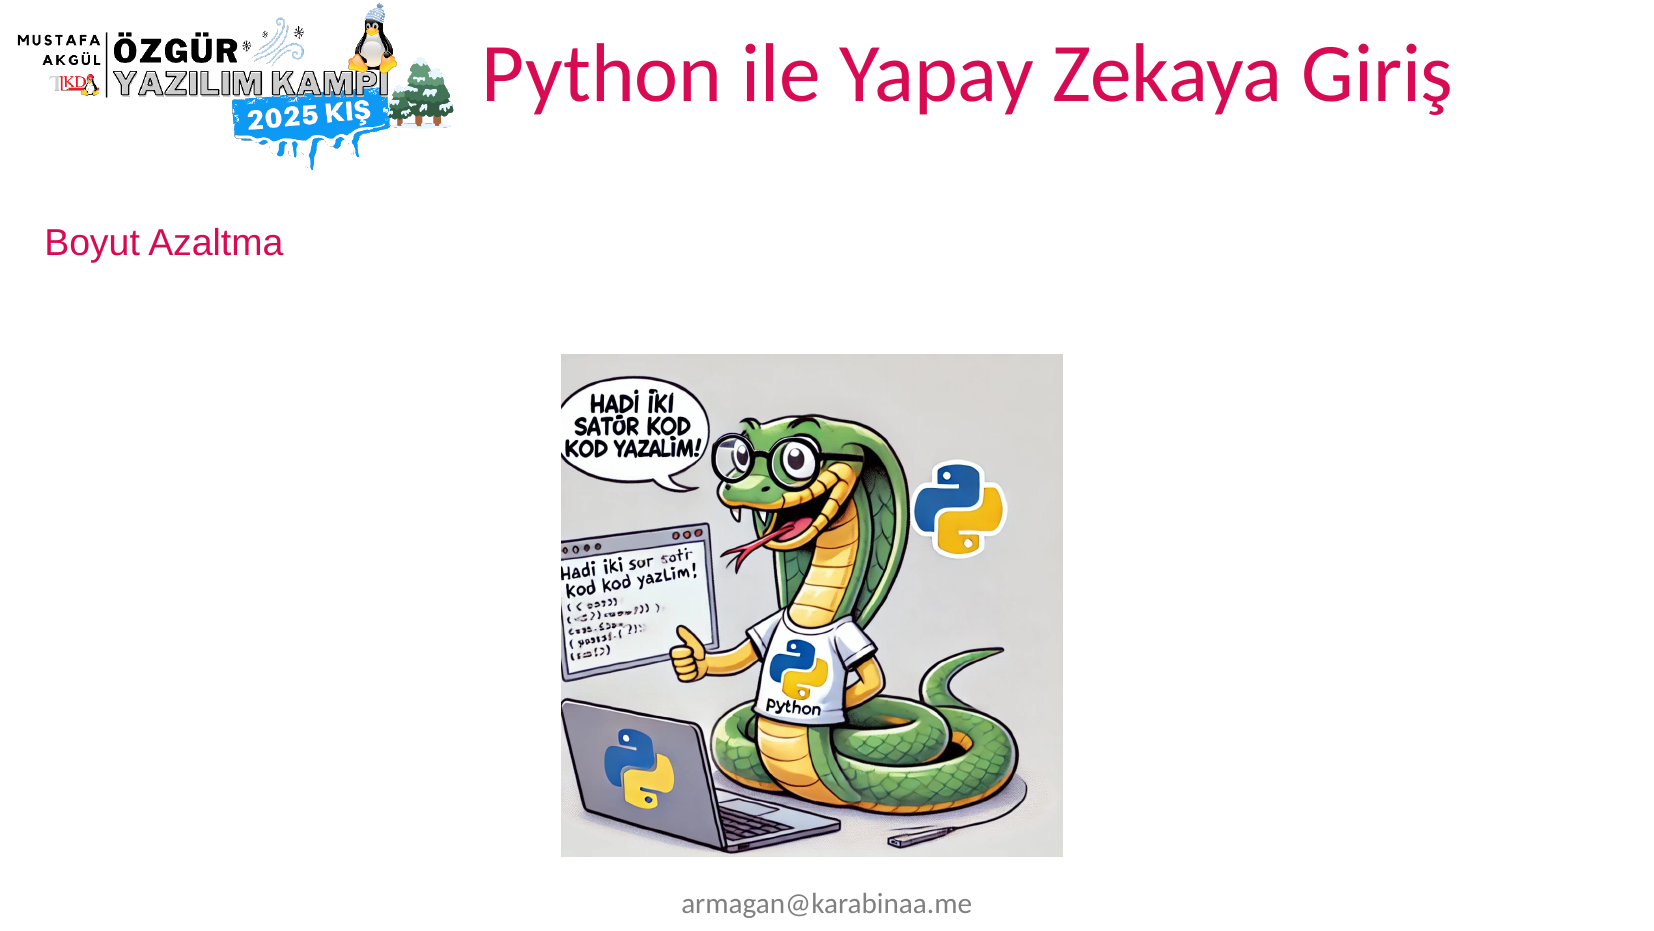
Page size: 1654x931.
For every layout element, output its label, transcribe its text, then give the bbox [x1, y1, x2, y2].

text_box Boyut Azaltma [29, 213, 854, 271]
text_box armagan@karabinaa.me [0, 877, 1654, 928]
picture [0, 0, 463, 177]
picture [561, 354, 1063, 857]
text_box Python ile Yapay Zekaya Giriş [467, 10, 1654, 126]
